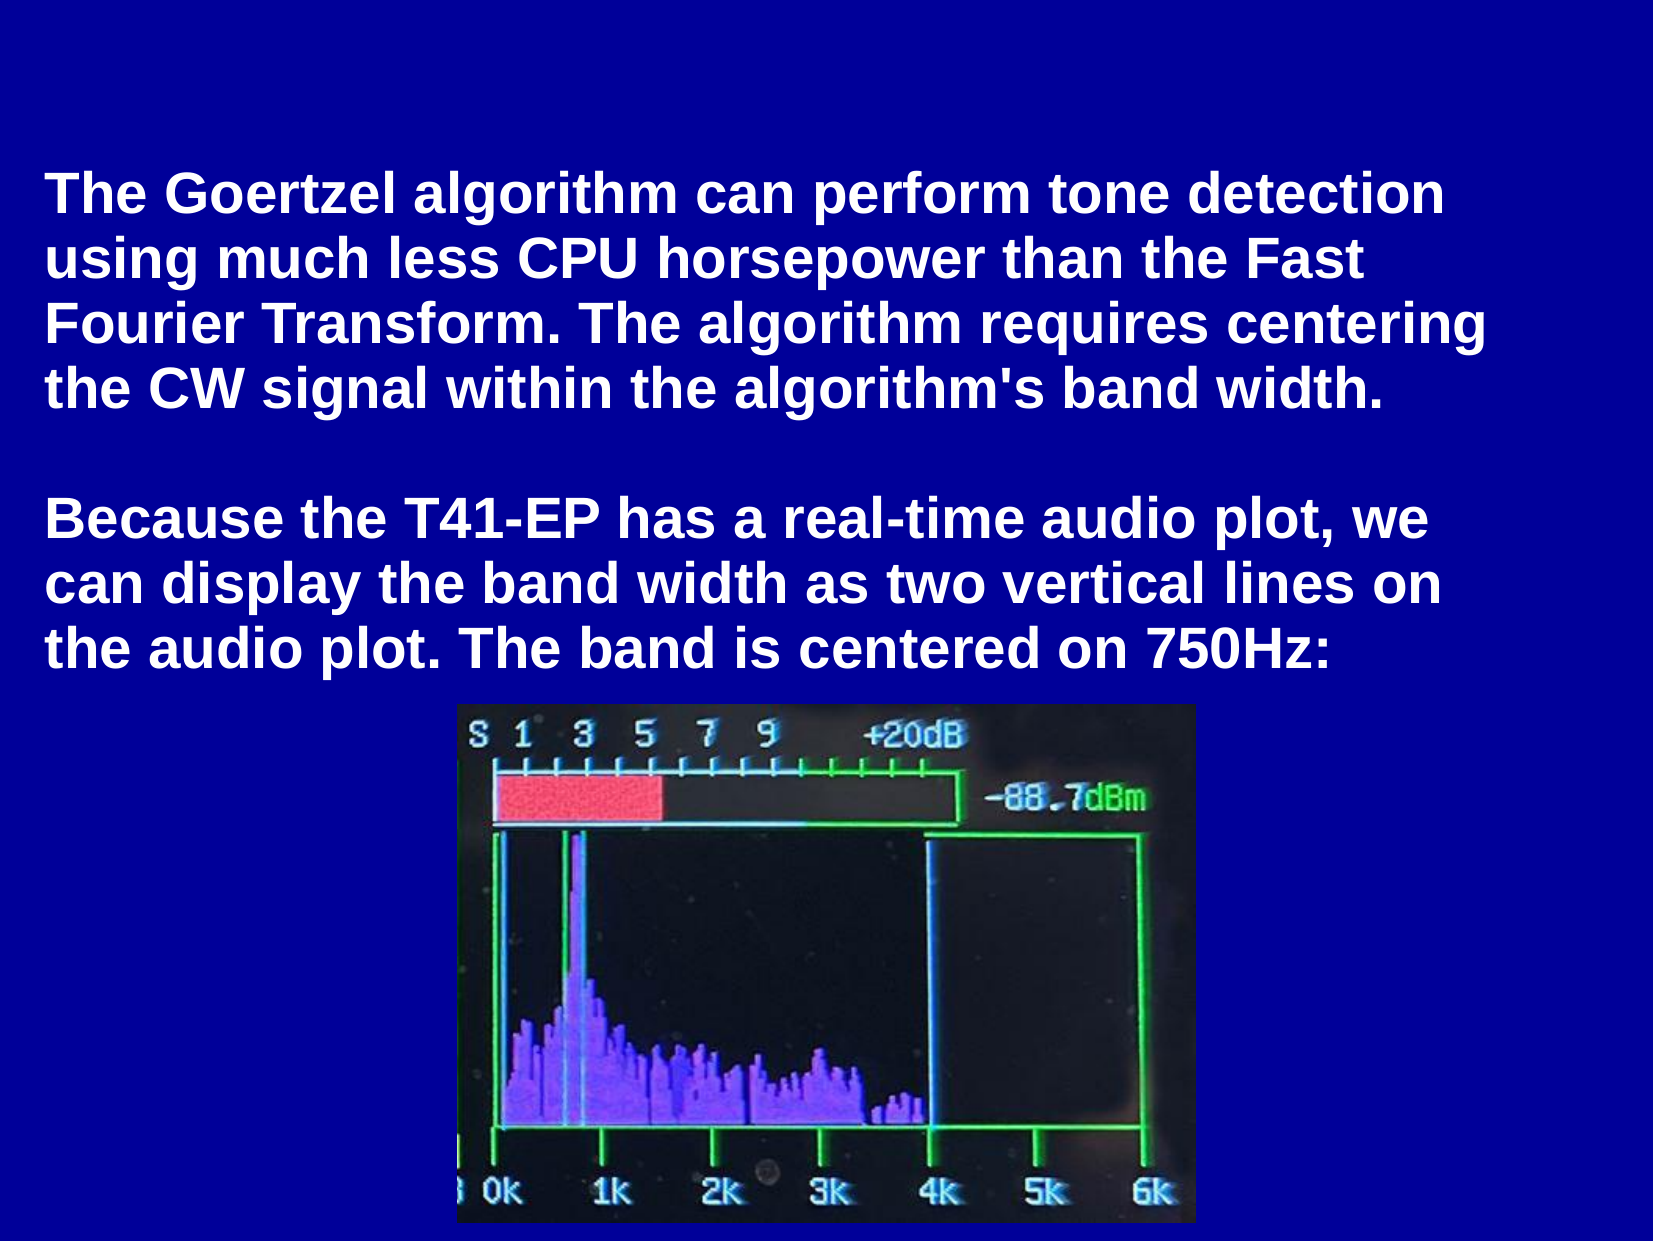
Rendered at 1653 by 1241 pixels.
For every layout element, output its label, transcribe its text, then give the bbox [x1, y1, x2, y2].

picture [457, 704, 1196, 1223]
text_box The Goertzel algorithm can perform tone detection using much less CPU horsepower than the Fast Fourier Transform. The algorithm requires centering the CW signal within the algorithm's band width. Because the T41-EP has a real-time audio plot, we can display the band width as two vertical lines on the audio plot. The band is centered on 750Hz: [29, 149, 1546, 830]
